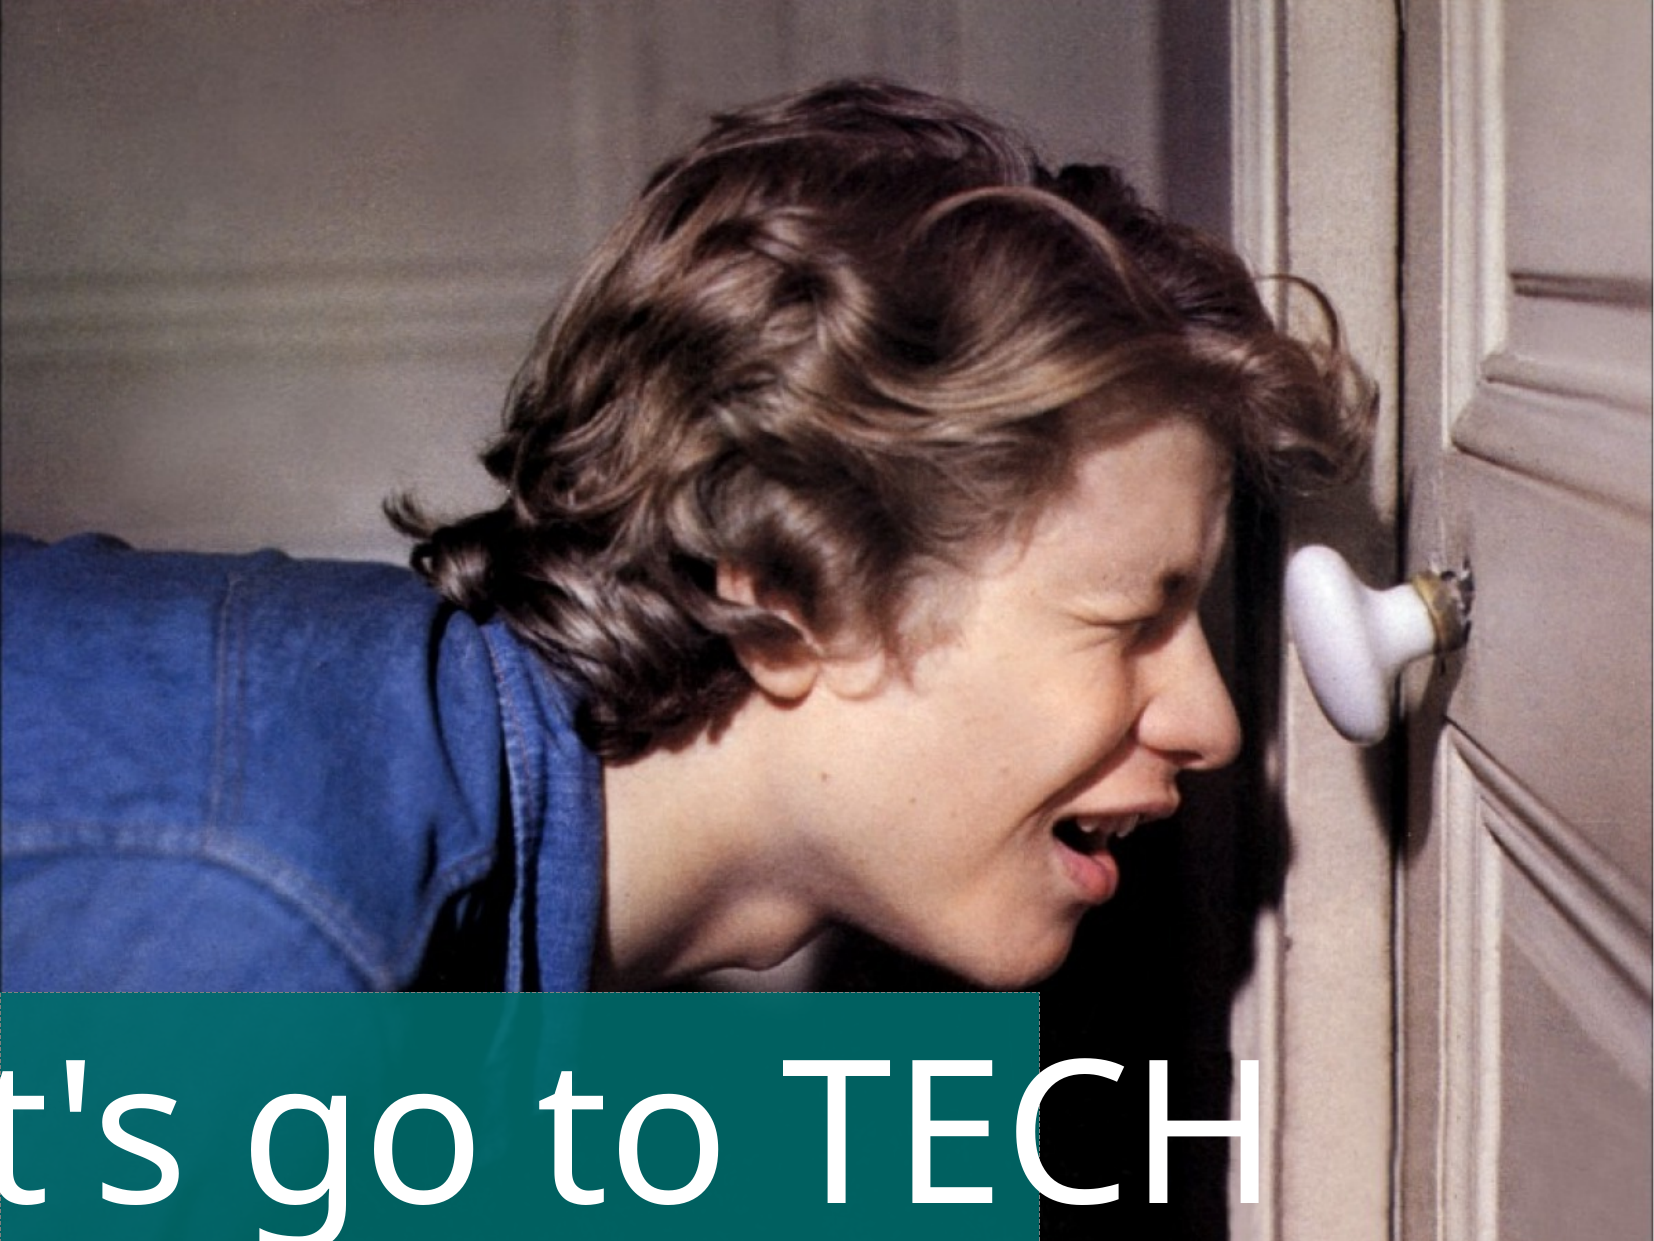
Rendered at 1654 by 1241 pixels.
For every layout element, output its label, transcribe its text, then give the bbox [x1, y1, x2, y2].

picture [0, 0, 1654, 1241]
text_box Let's go to TECH [269, 1109, 329, 1191]
text_box Let's go to TECH [0, 992, 1040, 1241]
